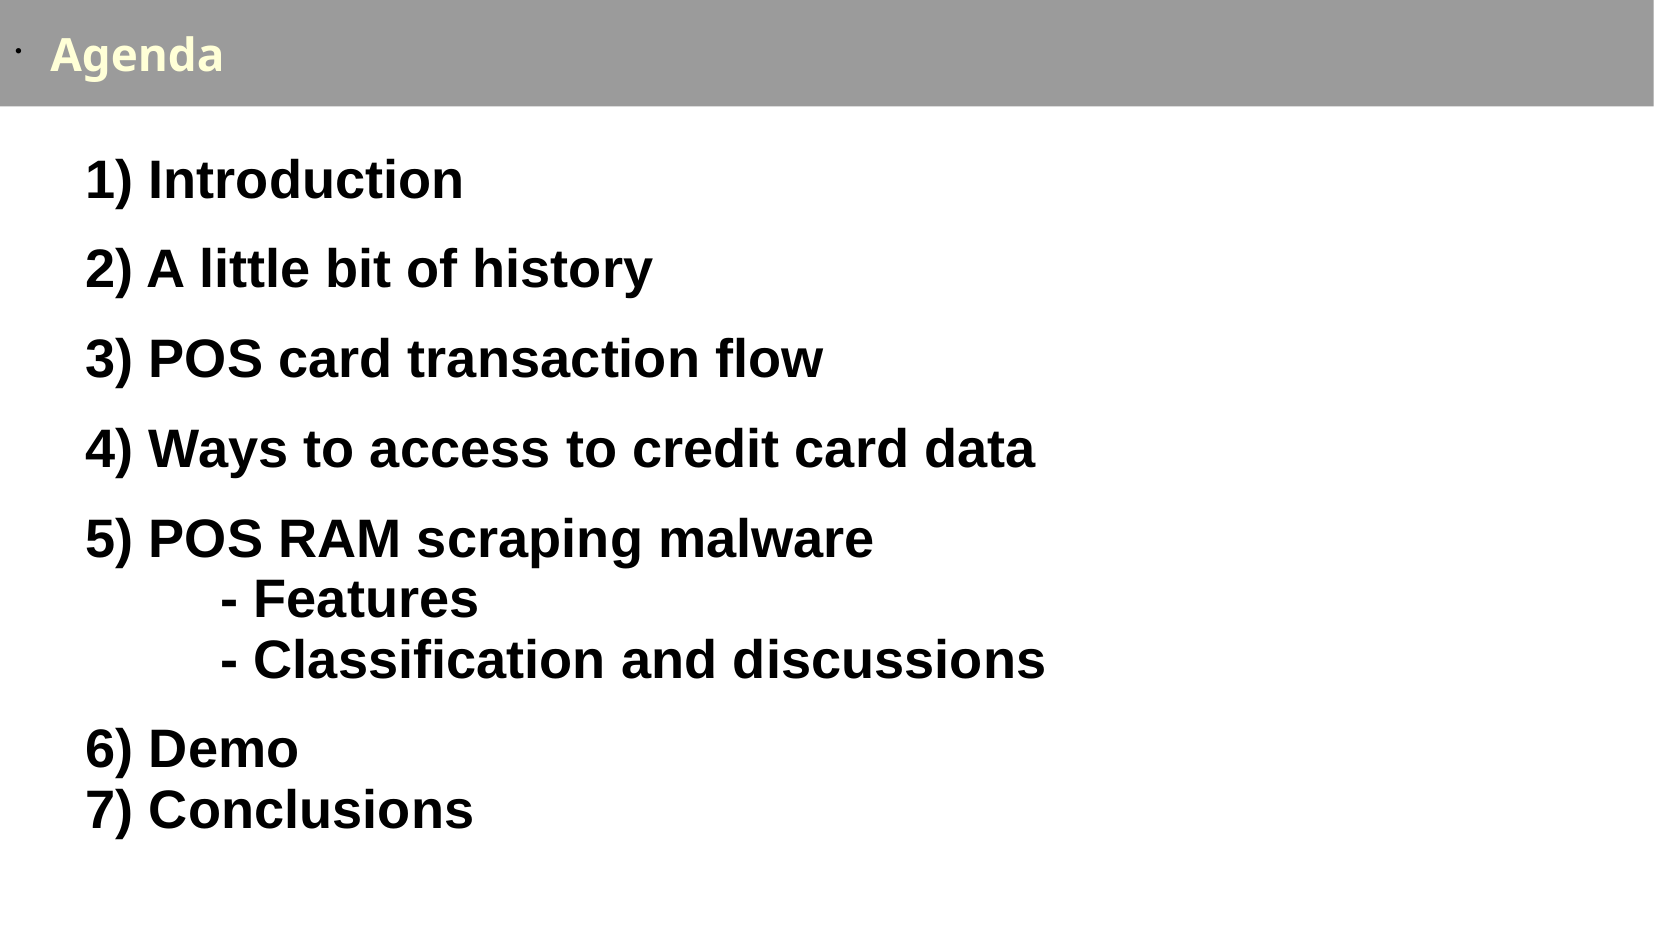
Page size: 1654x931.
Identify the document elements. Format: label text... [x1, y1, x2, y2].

title Agenda [0, 0, 1654, 107]
text_box 1) Introduction 2) A little bit of history 3) POS card transaction flow 4) Ways to access to credit card data 5) POS RAM scraping malware - Features - Classification and discussions 6) Demo 7) Conclusions [70, 141, 1382, 848]
